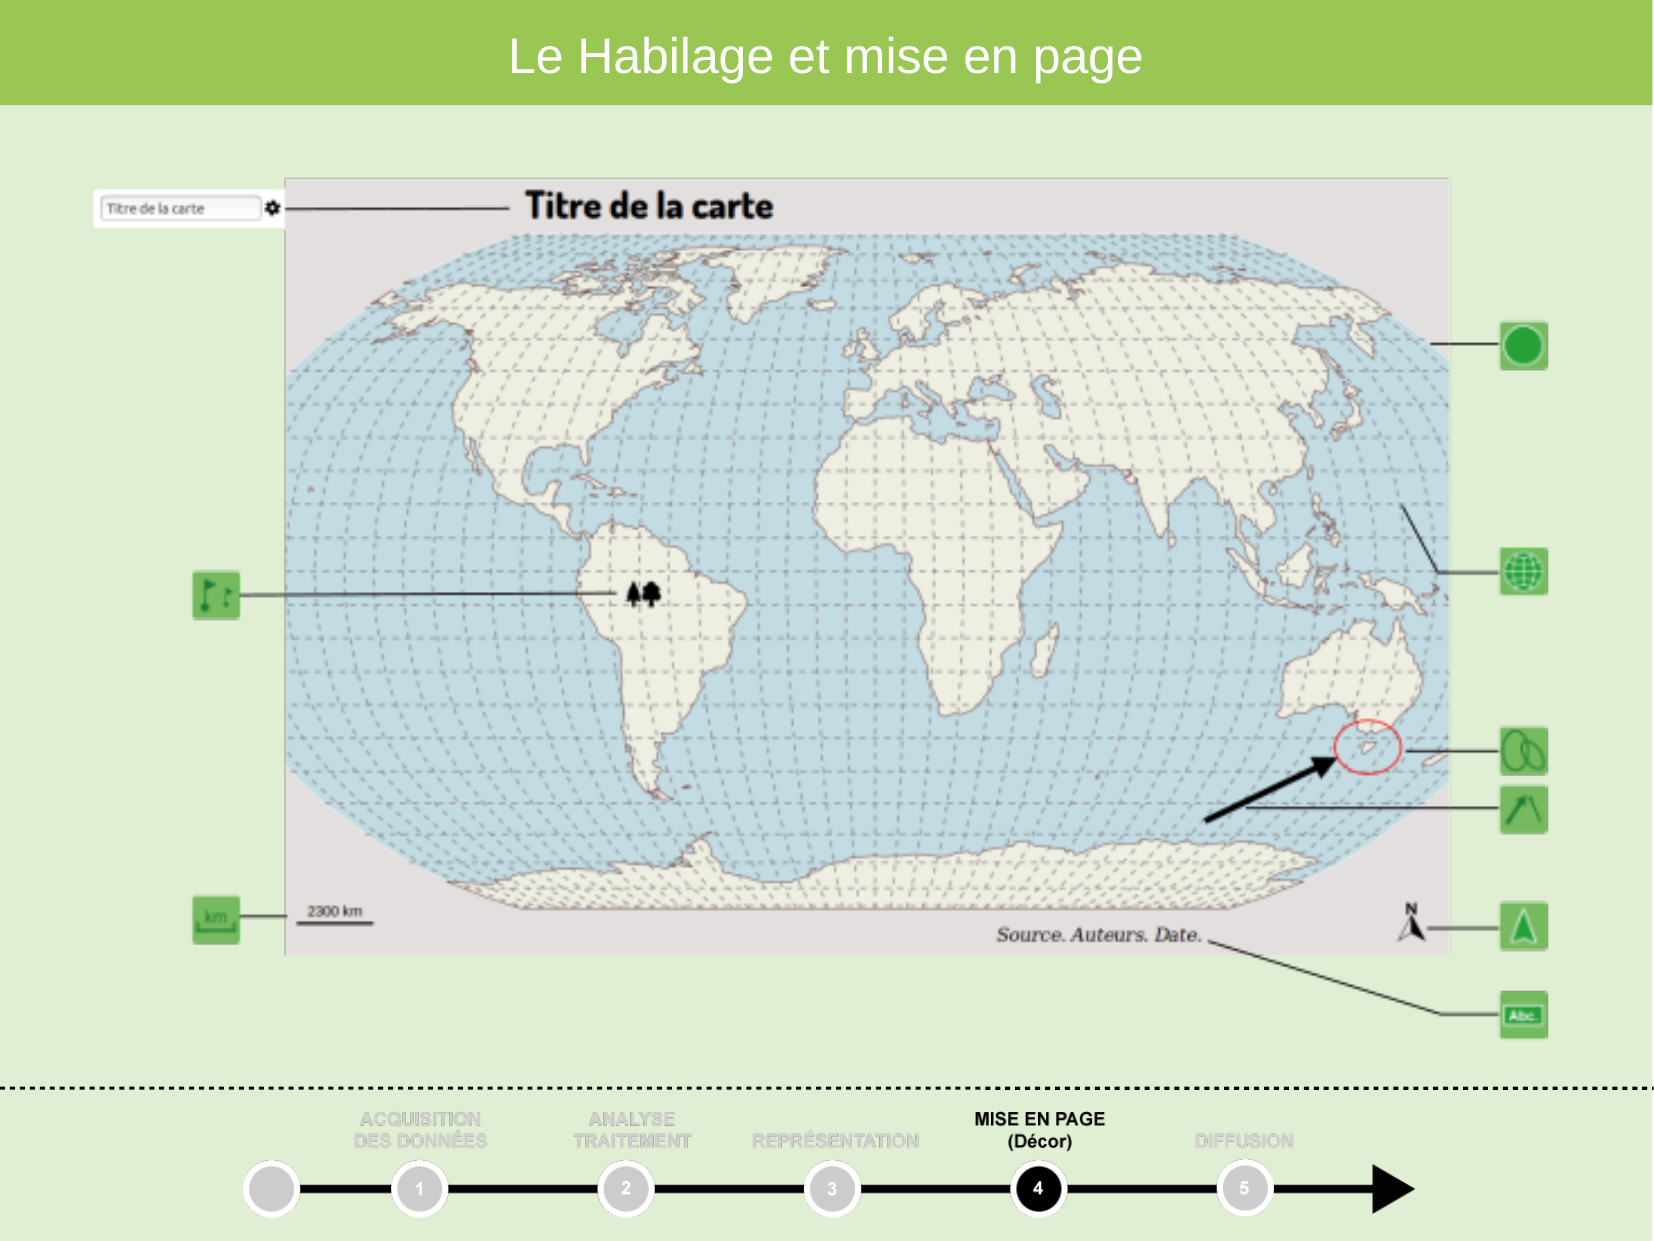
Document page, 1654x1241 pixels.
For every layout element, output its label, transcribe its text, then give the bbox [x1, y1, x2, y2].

picture [83, 161, 1564, 1055]
picture [243, 1109, 1415, 1218]
text_box Le Habilage et mise en page [82, 19, 1570, 88]
